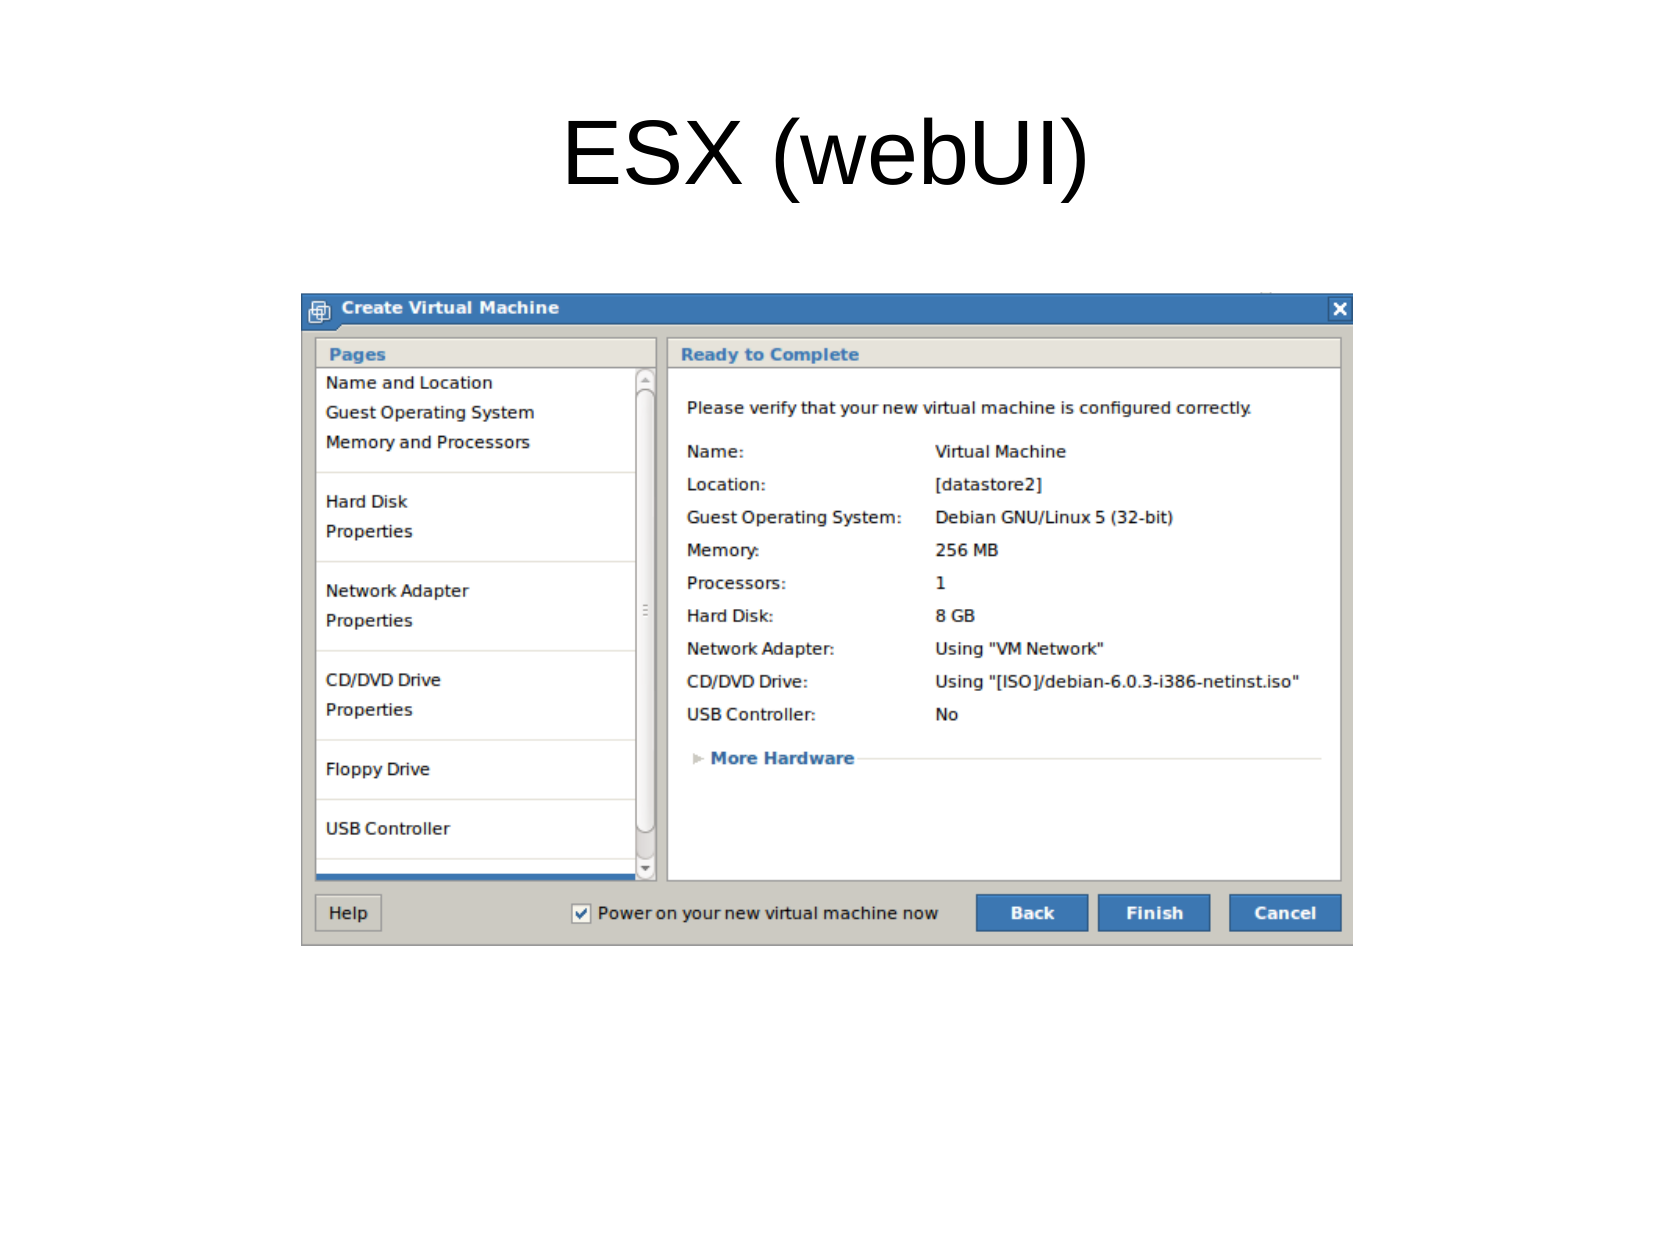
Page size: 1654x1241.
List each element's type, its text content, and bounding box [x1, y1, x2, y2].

picture [301, 292, 1353, 946]
title ESX (webUI) [82, 49, 1571, 257]
